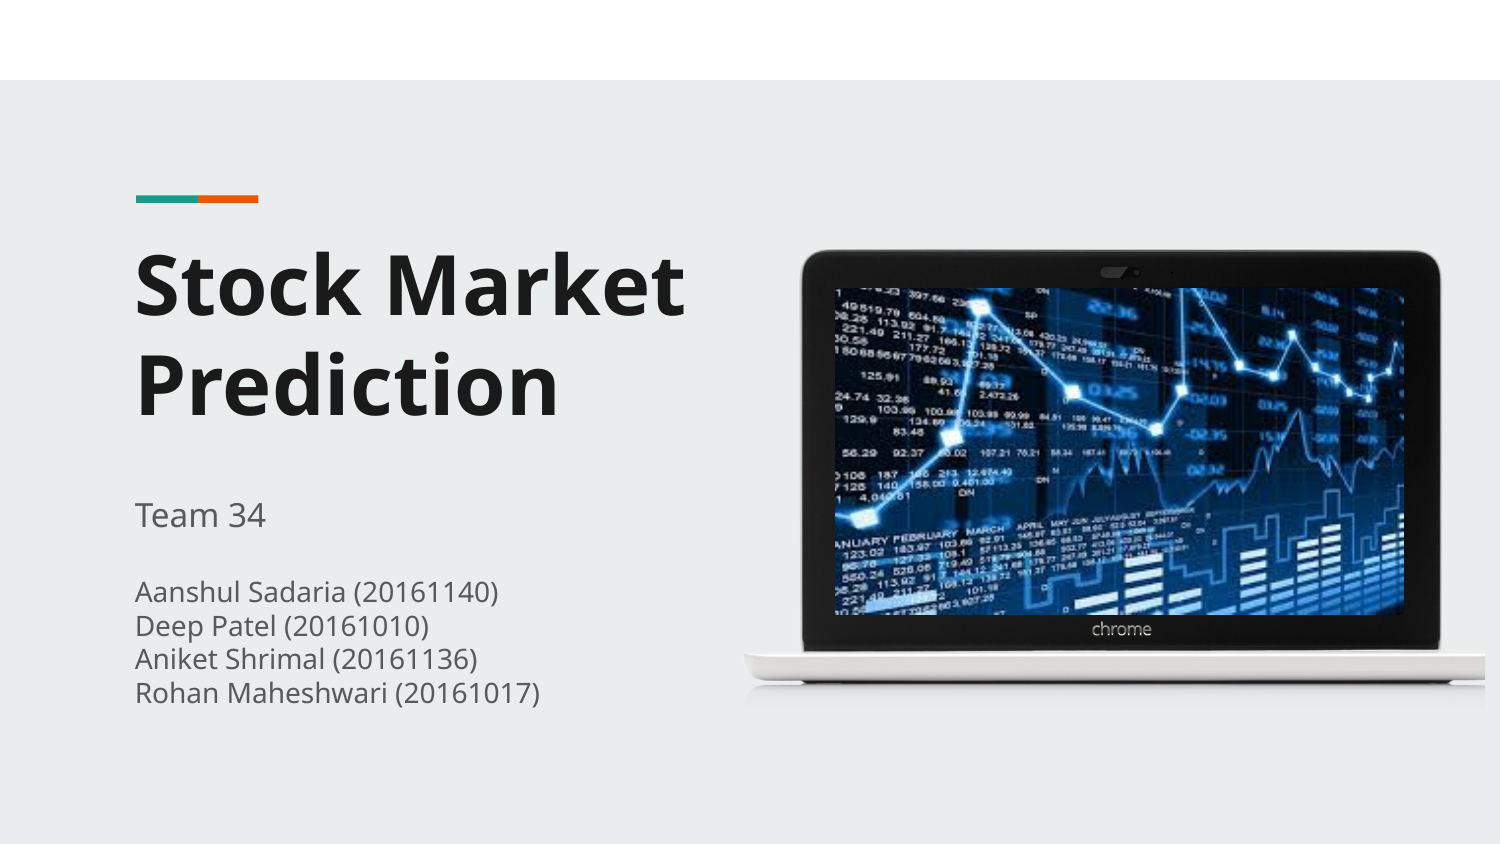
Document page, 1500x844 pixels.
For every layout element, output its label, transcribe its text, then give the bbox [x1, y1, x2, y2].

picture [741, 247, 1486, 711]
subtitle Team 34 Aanshul Sadaria (20161140) Deep Patel (20161010) Aniket Shrimal (20161136) Rohan Maheshwari (20161017) [119, 479, 742, 615]
title Stock Market Prediction [119, 216, 741, 455]
